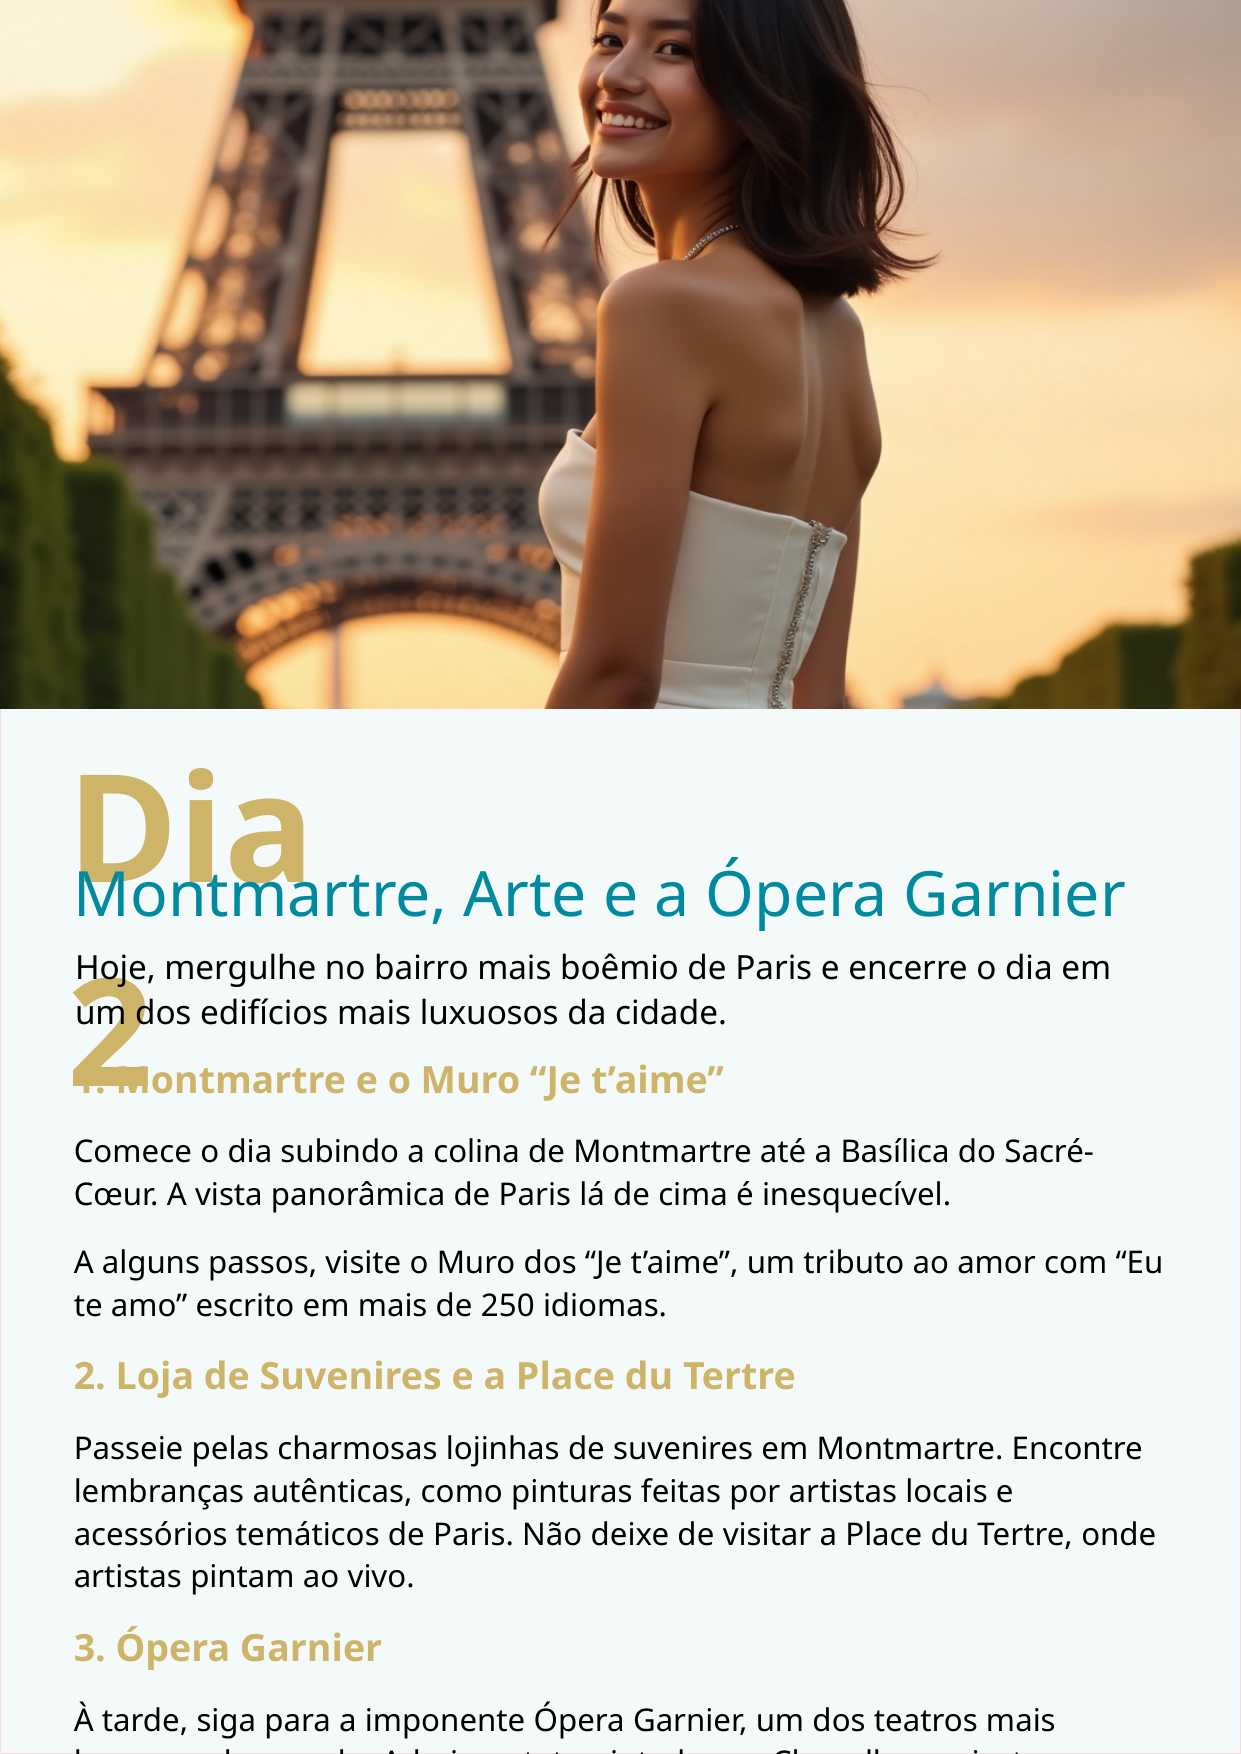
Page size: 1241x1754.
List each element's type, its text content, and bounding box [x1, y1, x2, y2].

text_box 1. Montmartre e o Muro “Je t’aime” Comece o dia subindo a colina de Montmartre até a Basílica do Sacré-Cœur. A vista panorâmica de Paris lá de cima é inesquecível. A alguns passos, visite o Muro dos “Je t’aime”, um tributo ao amor com “Eu te amo” escrito em mais de 250 idiomas. 2. Loja de Suvenires e a Place du Tertre Passeie pelas charmosas lojinhas de suvenires em Montmartre. Encontre lembranças autênticas, como pinturas feitas por artistas locais e acessórios temáticos de Paris. Não deixe de visitar a Place du Tertre, onde artistas pintam ao vivo. 3. Ópera Garnier À tarde, siga para a imponente Ópera Garnier, um dos teatros mais luxuosos do mundo. Admire o teto pintado por Chagall, o majestoso lustre e a escadaria de mármore. Este é um lugar que combina arte, arquitetura e glamour. [59, 1046, 1182, 1754]
text_box [0, 709, 1241, 1754]
picture [0, 0, 1241, 709]
text_box Hoje, mergulhe no bairro mais boêmio de Paris e encerre o dia em um dos edifícios mais luxuosos da cidade. [60, 936, 1182, 1027]
text_box Dia 2 [53, 714, 438, 912]
text_box Montmartre, Arte e a Ópera Garnier [59, 842, 940, 928]
